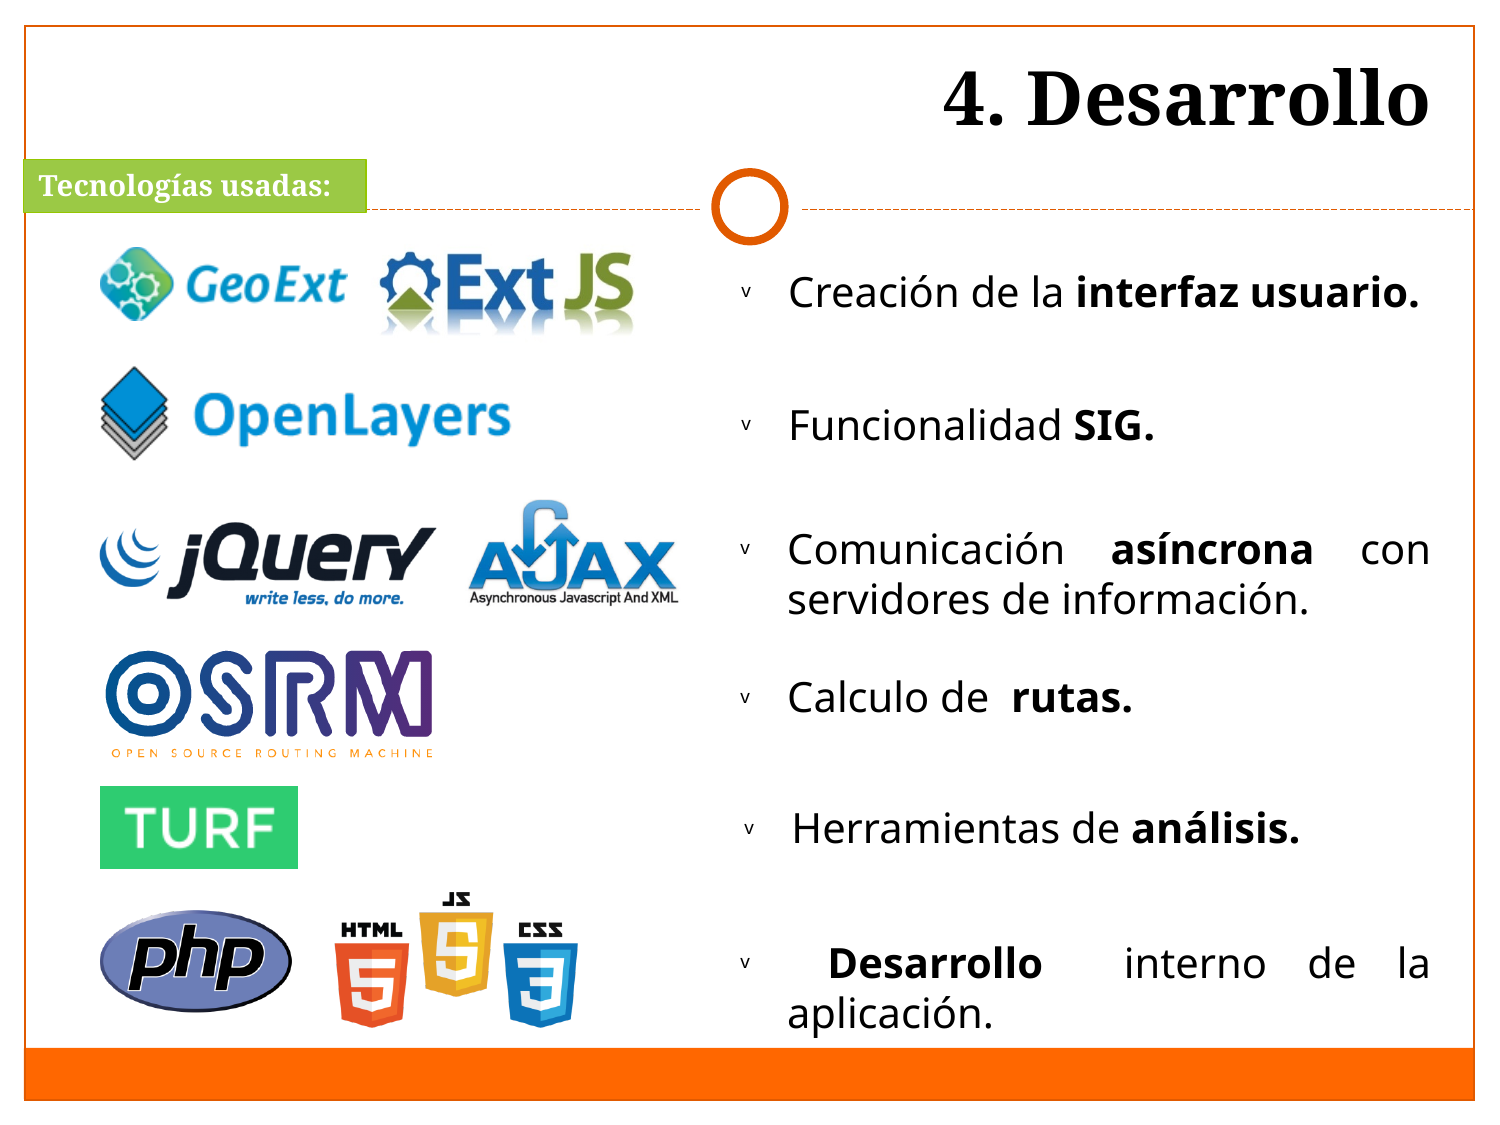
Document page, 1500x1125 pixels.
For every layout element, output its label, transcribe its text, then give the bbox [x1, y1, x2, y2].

text_box Tecnologías usadas: [23, 159, 367, 213]
text_box Desarrollo interno de la aplicación. [725, 929, 1446, 1125]
text_box Comunicación asíncrona con servidores de información. [725, 515, 1446, 663]
picture [100, 247, 348, 321]
text_box Creación de la interfaz usuario. [726, 257, 1447, 390]
picture [87, 211, 691, 624]
picture [328, 886, 584, 1036]
text_box Funcionalidad SIG. [726, 390, 1447, 556]
picture [98, 909, 293, 1013]
text_box Herramientas de análisis. [729, 794, 1450, 960]
text_box Calculo de rutas. [725, 663, 1446, 829]
picture [100, 645, 438, 763]
picture [100, 786, 298, 869]
text_box 4. Desarrollo [726, 42, 1447, 148]
